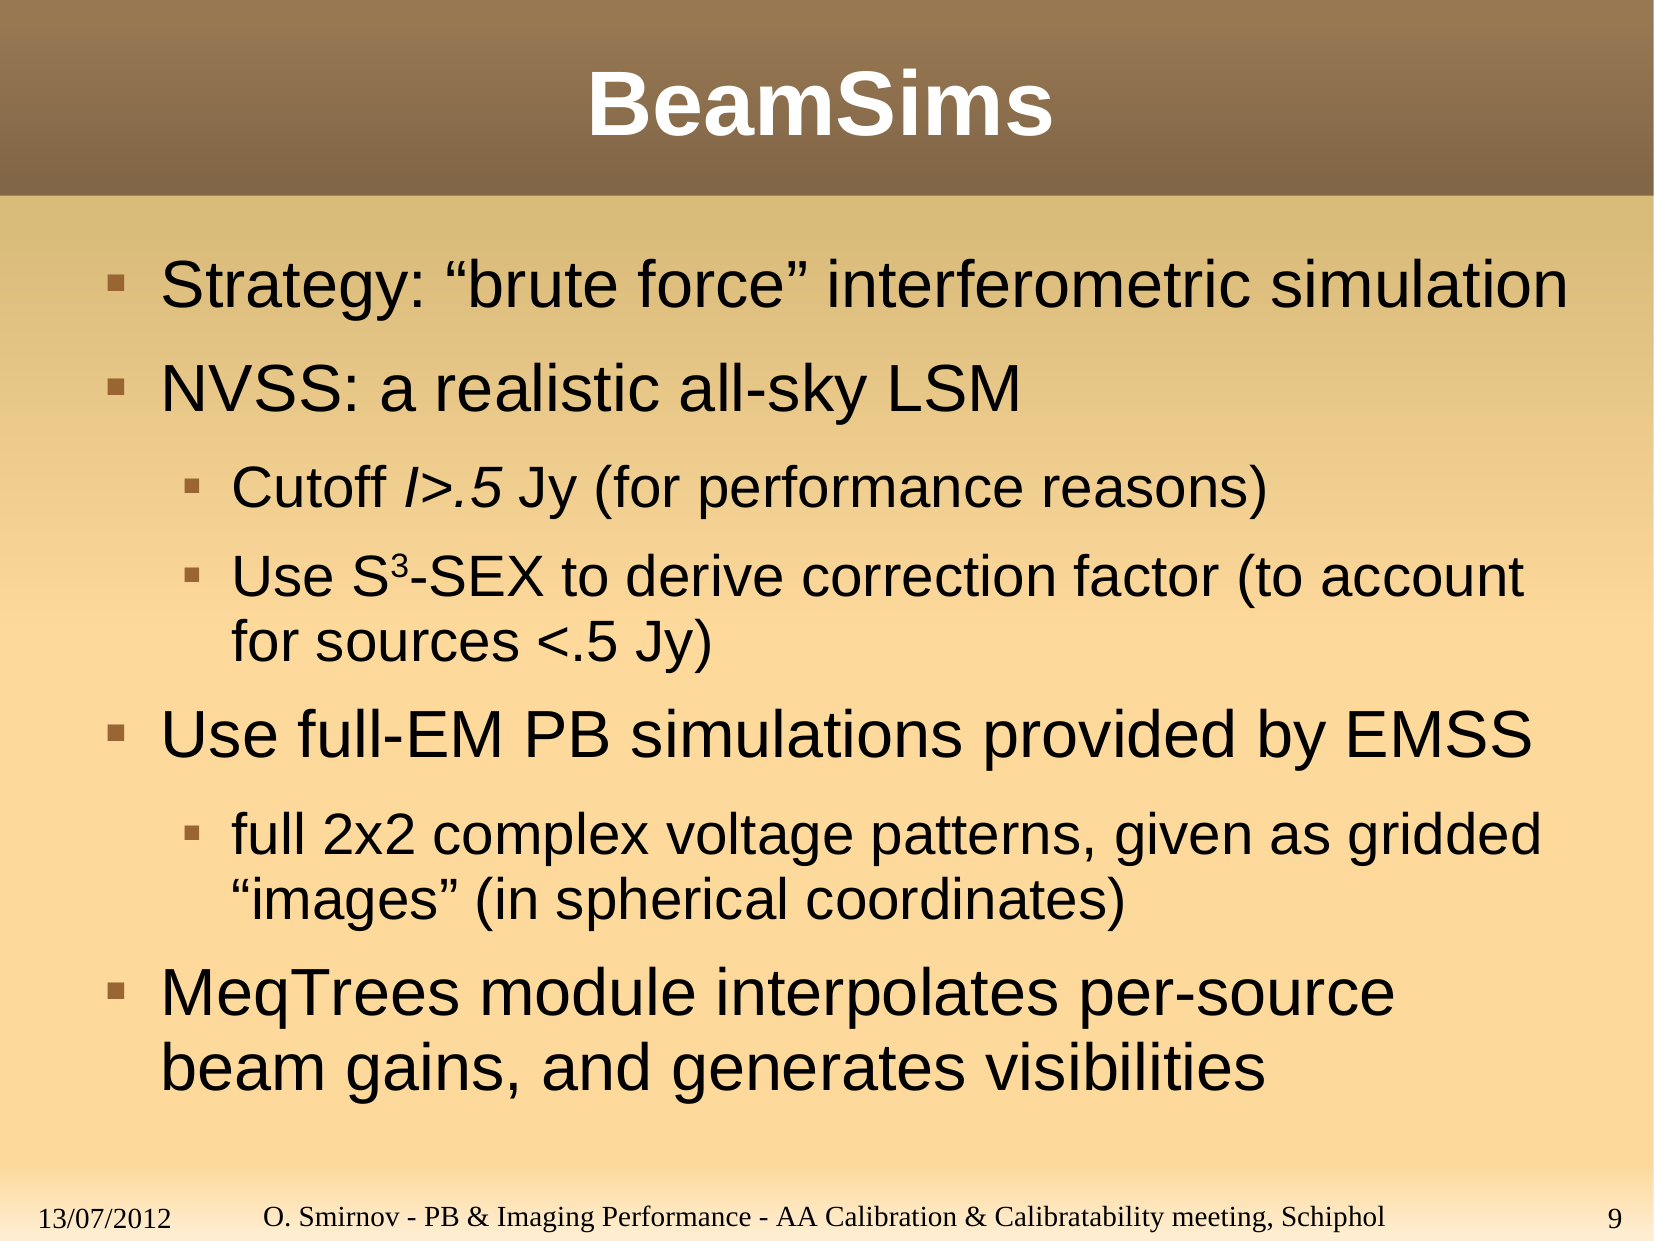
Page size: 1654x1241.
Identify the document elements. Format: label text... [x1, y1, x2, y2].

title BeamSims [76, 0, 1565, 208]
picture [0, 0, 1654, 1241]
list Strategy: “brute force” interferometric simulation NVSS: a realistic all-sky LSM Cutoff I>.5 Jy (for performance reasons) Use S3-SEX to derive correction factor (to account for sources <.5 Jy) Use full-EM PB simulations provided by EMSS full 2x2 complex voltage patterns, given as gridded “images” (in spherical coordinates) MeqTrees module interpolates per-source beam gains, and generates visibilities [90, 246, 1579, 1105]
